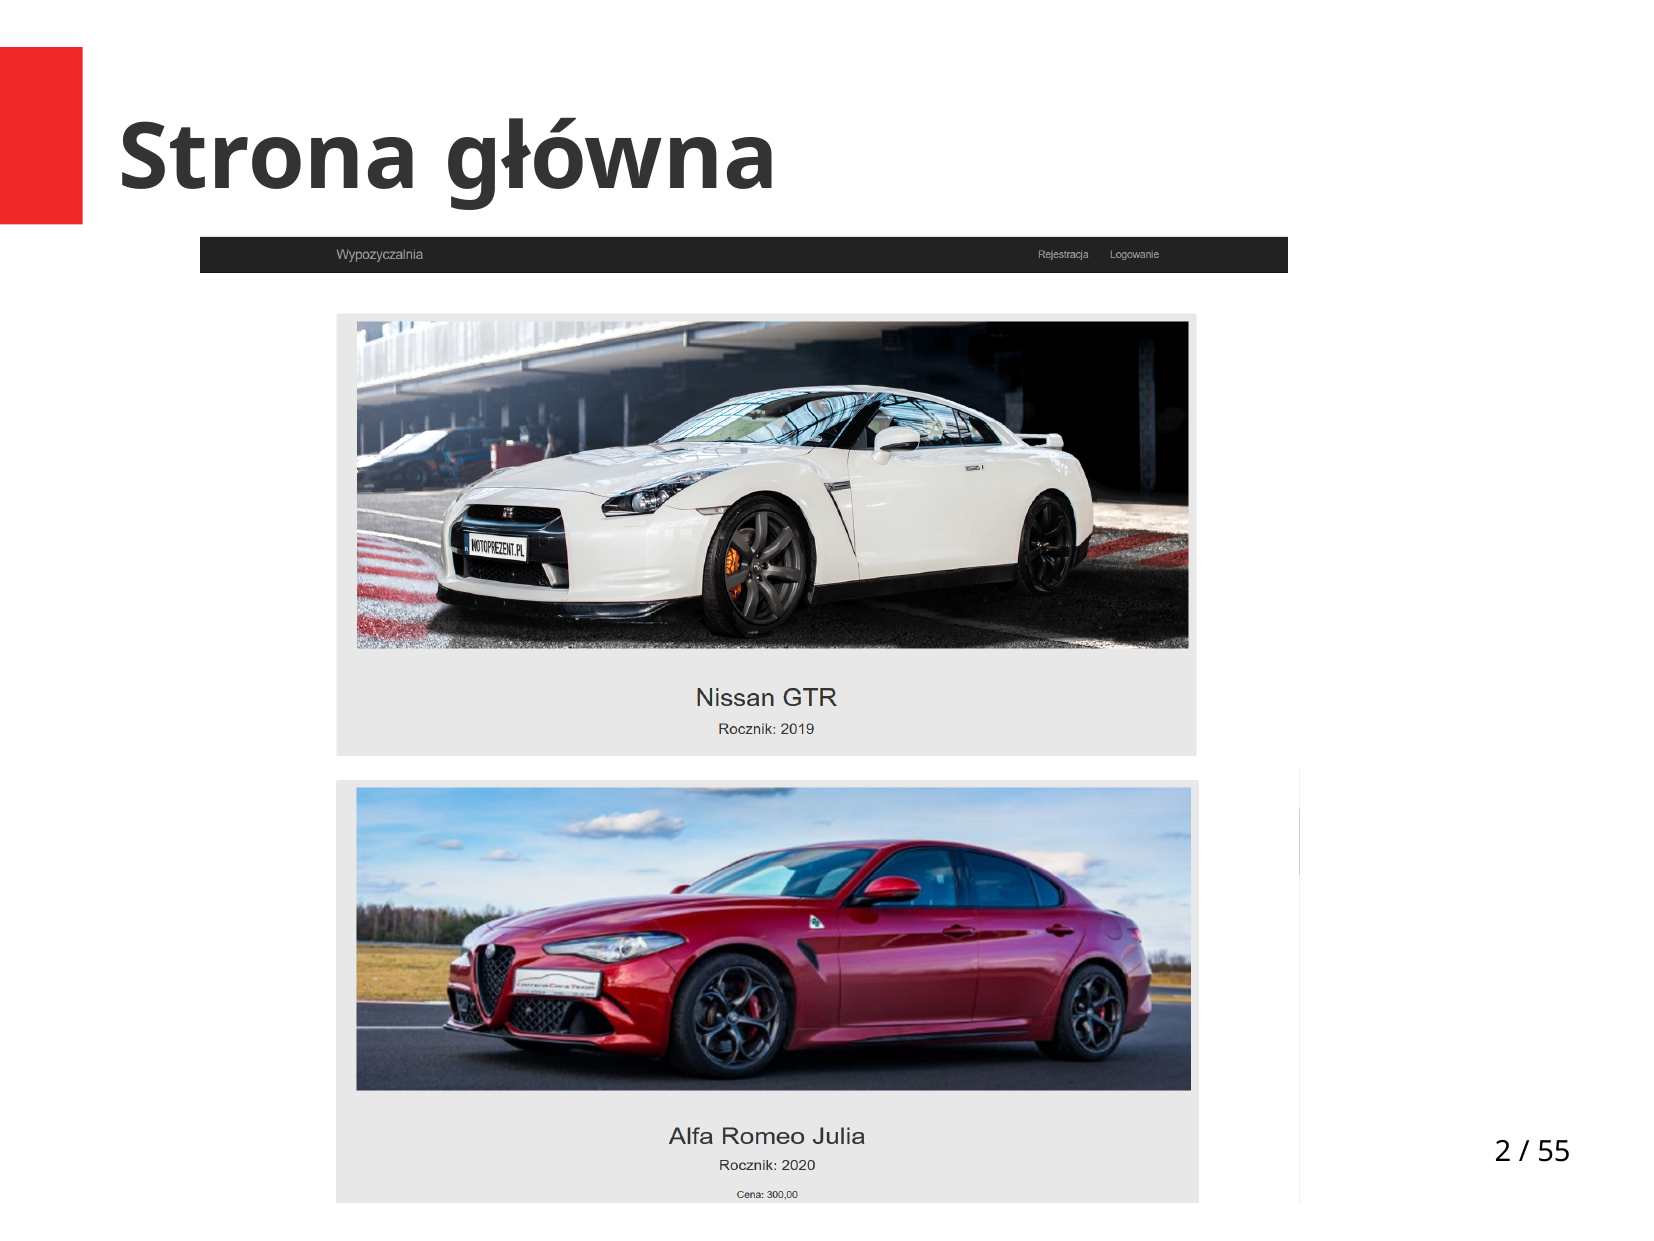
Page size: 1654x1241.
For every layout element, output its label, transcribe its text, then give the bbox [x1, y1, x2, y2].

picture [200, 767, 1300, 1203]
picture [200, 236, 1288, 756]
title Strona główna [118, 49, 1571, 257]
